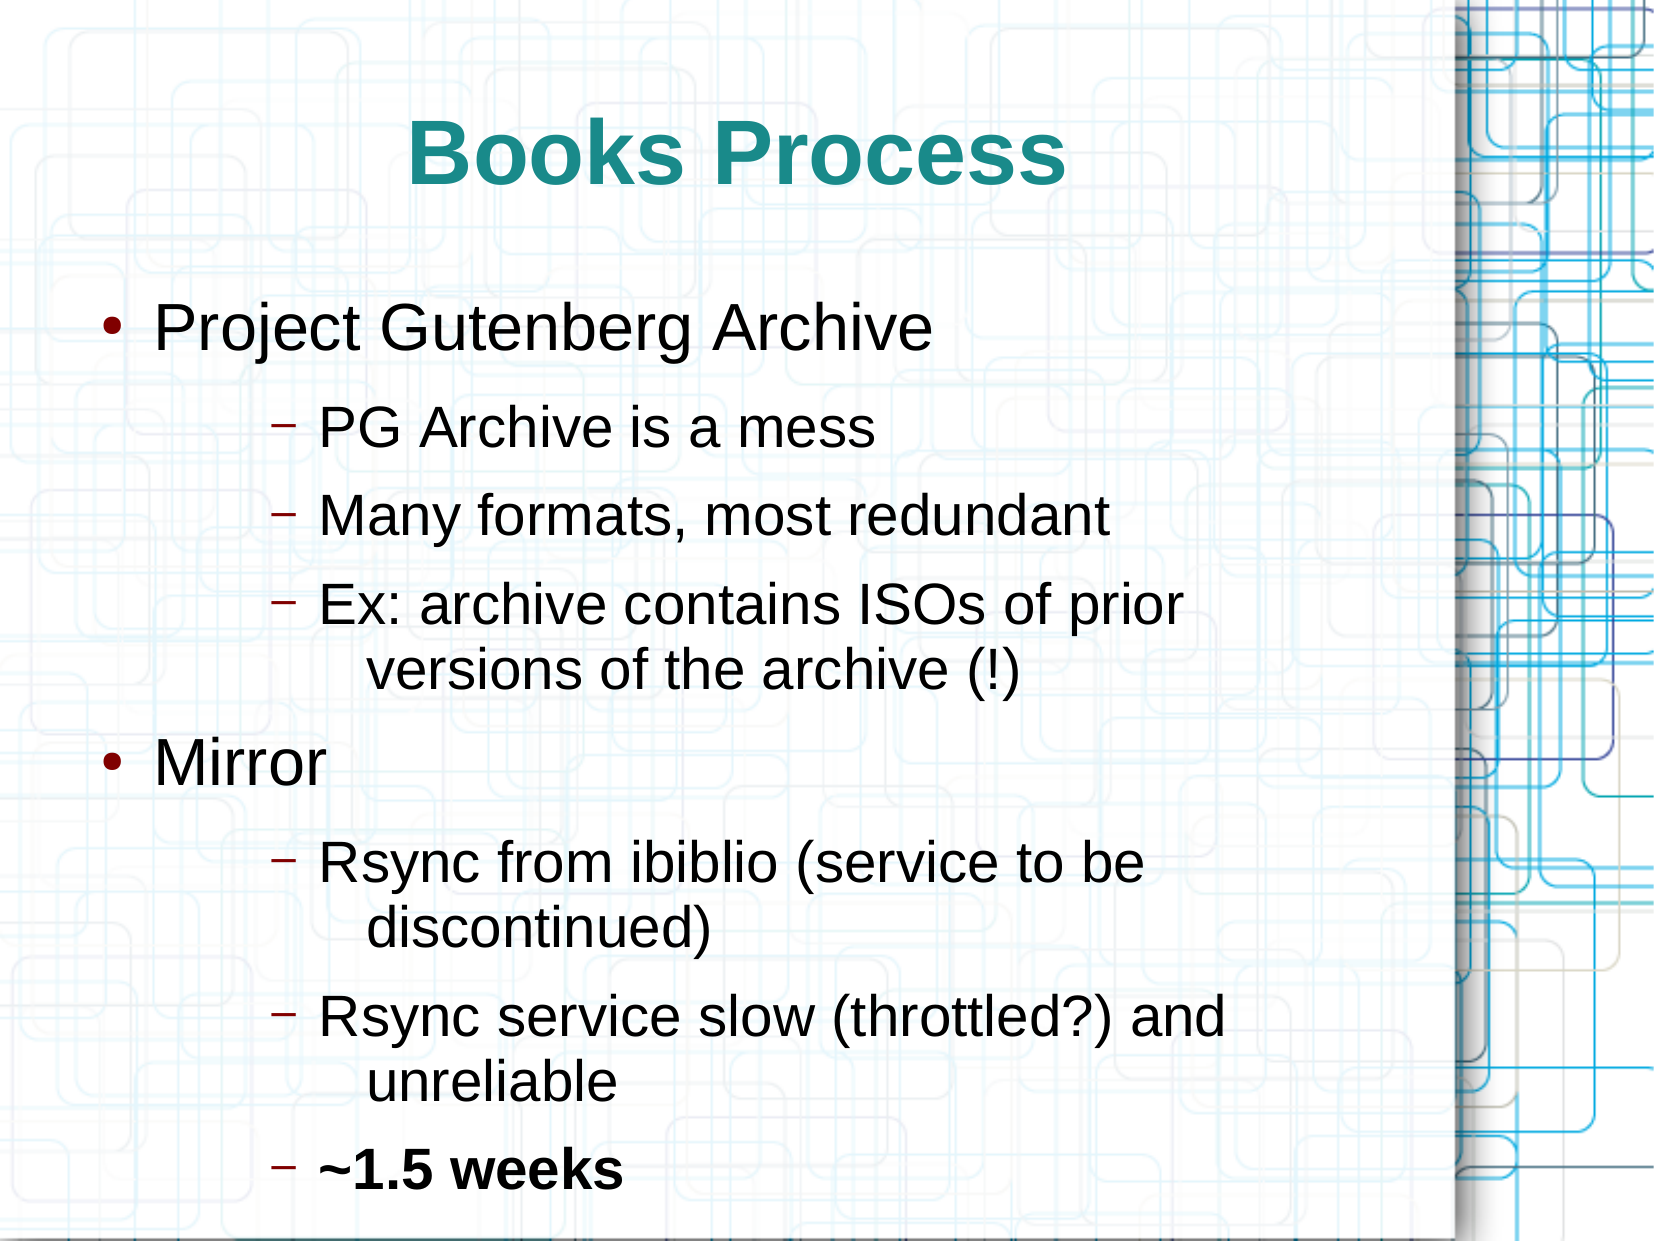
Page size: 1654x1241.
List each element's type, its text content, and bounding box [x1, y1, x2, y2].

title Books Process [59, 49, 1418, 257]
picture [0, 0, 1654, 1241]
list Project Gutenberg Archive PG Archive is a mess Many formats, most redundant Ex: archive contains ISOs of prior versions of the archive (!) Mirror Rsync from ibiblio (service to be discontinued) Rsync service slow (throttled?) and unreliable ~1.5 weeks [82, 290, 1418, 1203]
